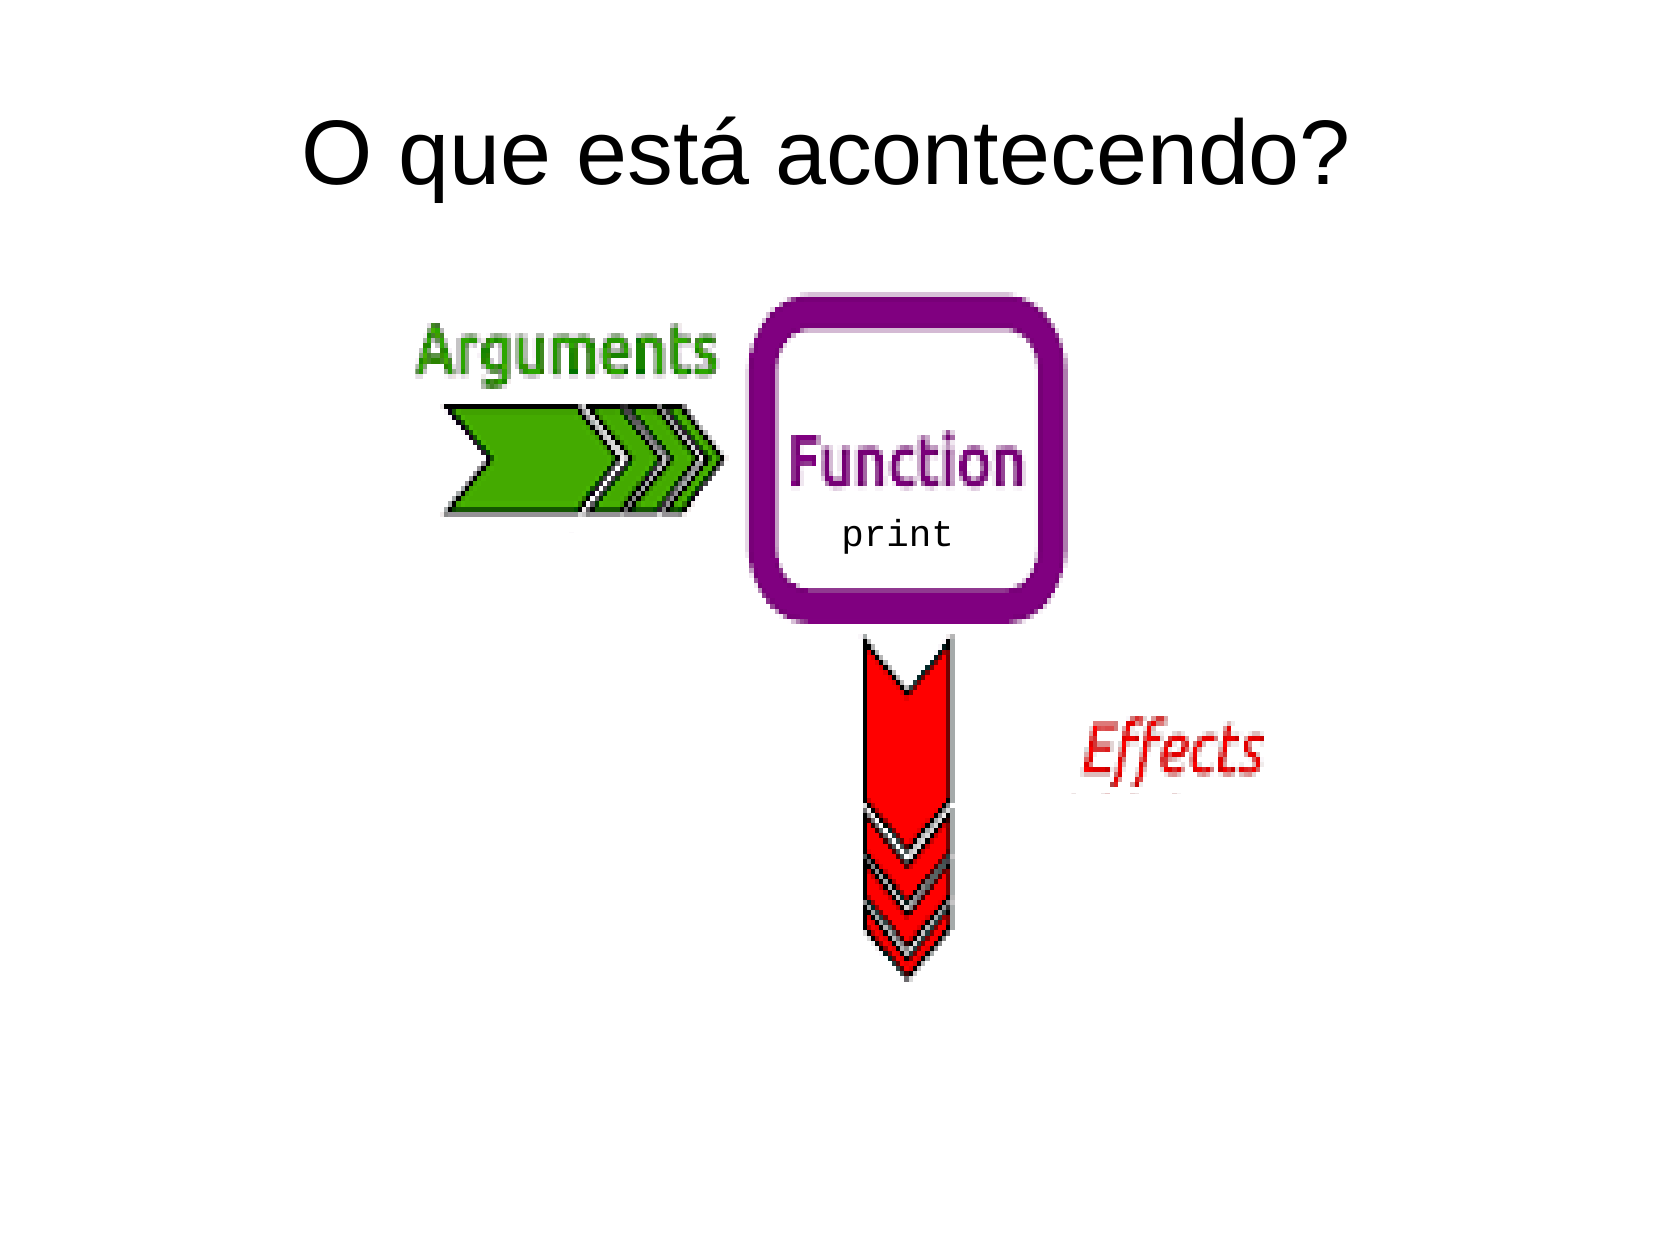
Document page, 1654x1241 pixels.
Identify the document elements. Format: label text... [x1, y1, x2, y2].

title O que está acontecendo? [82, 49, 1571, 257]
picture [369, 290, 1284, 1010]
